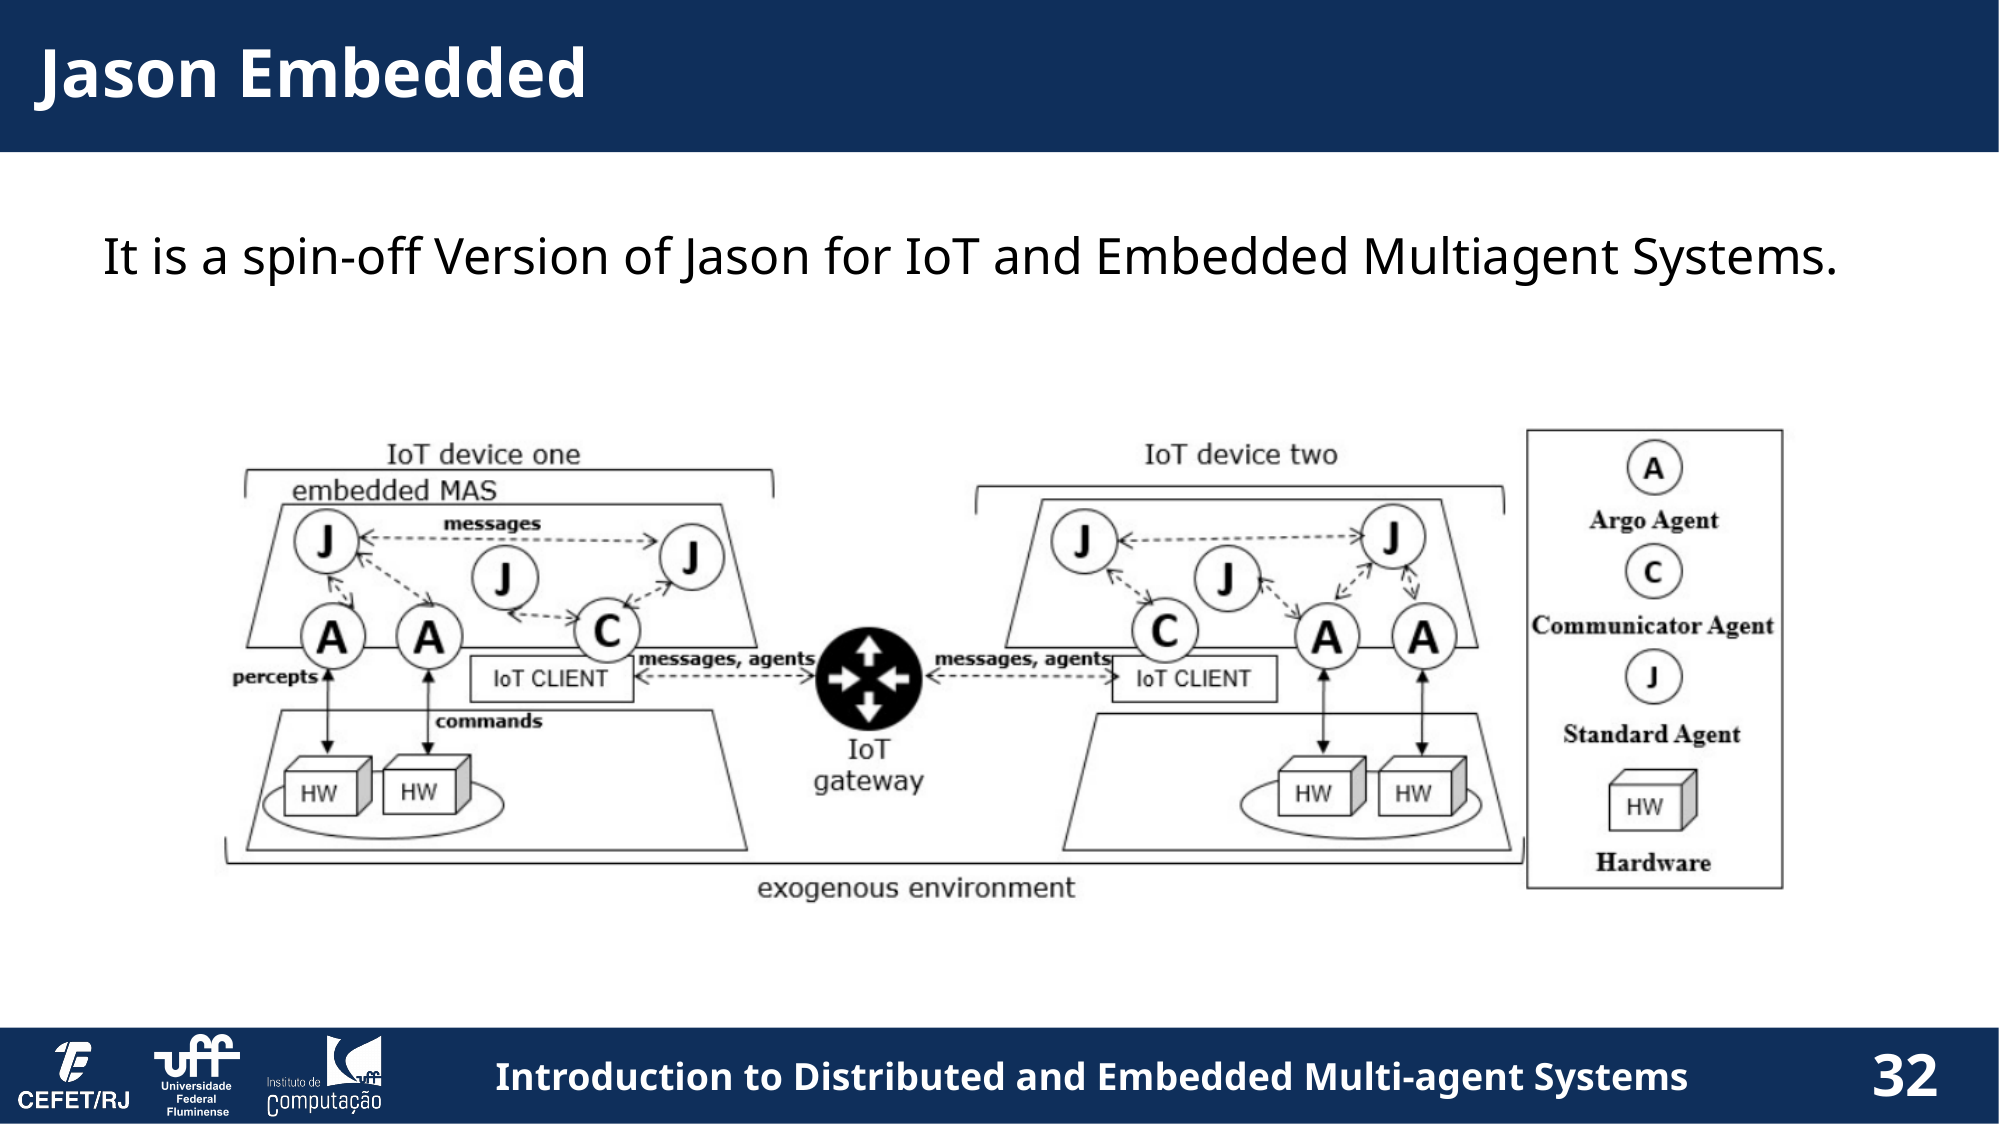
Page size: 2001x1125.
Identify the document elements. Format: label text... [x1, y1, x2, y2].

picture [212, 409, 1819, 933]
picture [265, 1033, 383, 1117]
text_box Jason Embedded [25, 23, 1999, 119]
picture [153, 1033, 241, 1121]
picture [18, 1021, 129, 1125]
text_box It is a spin-off Version of Jason for IoT and Embedded Multiagent Systems. [88, 216, 1947, 292]
